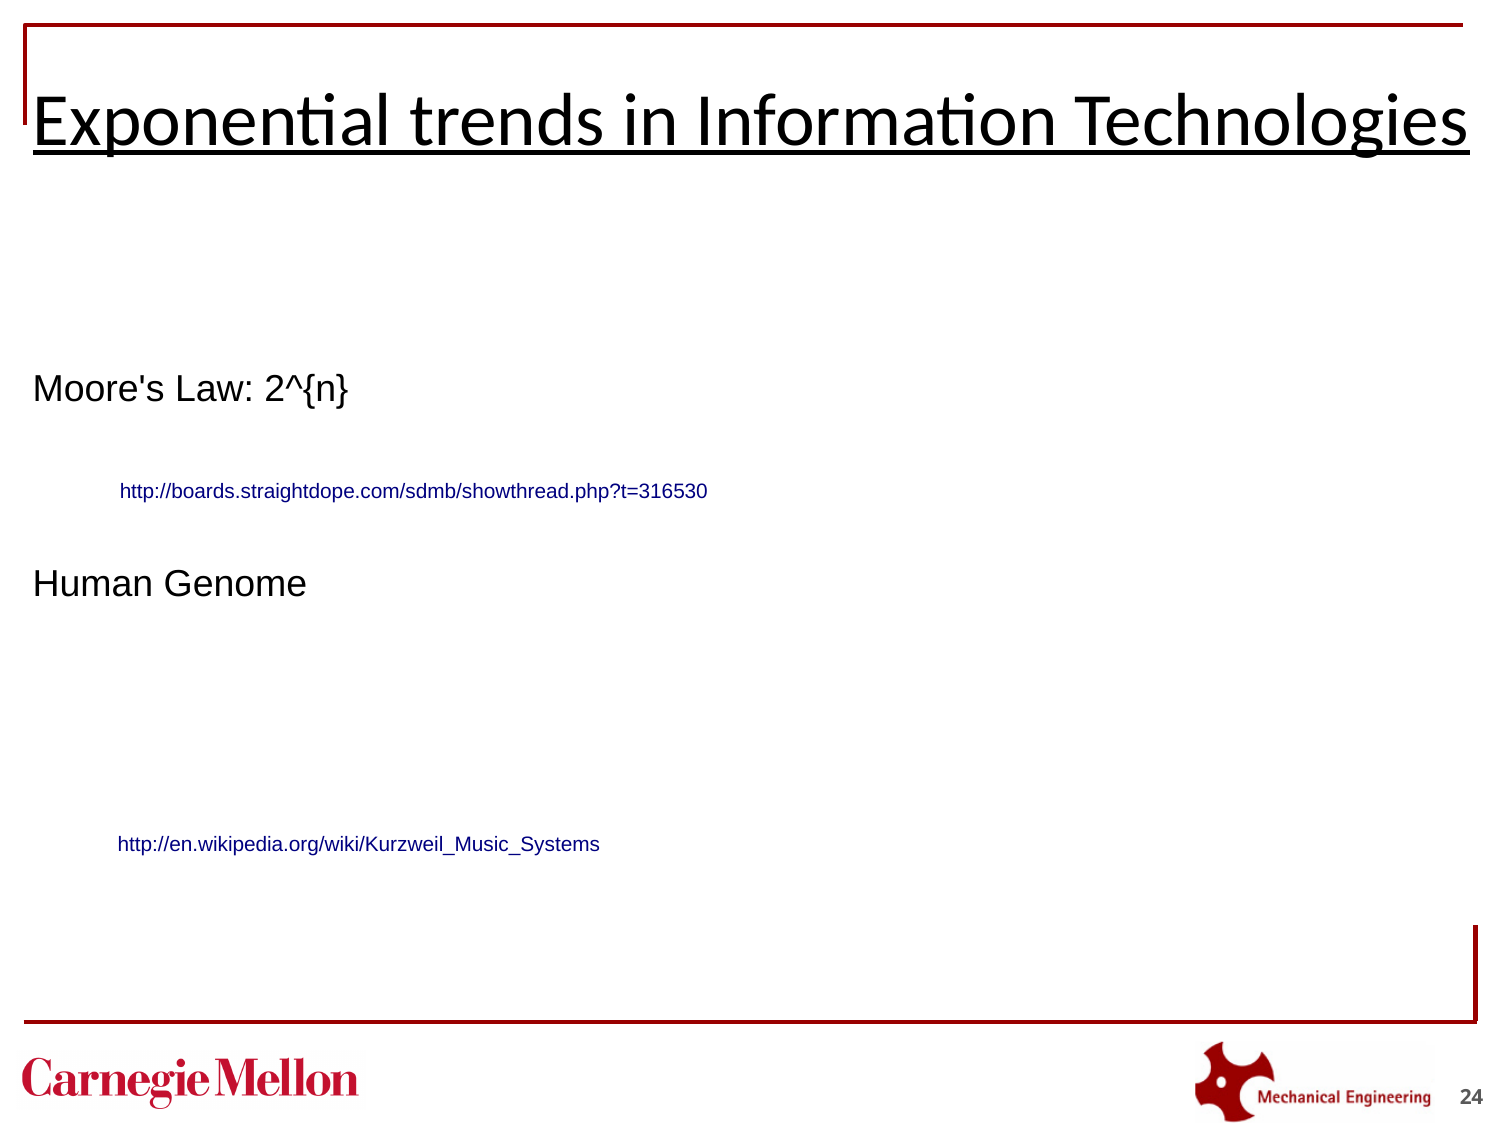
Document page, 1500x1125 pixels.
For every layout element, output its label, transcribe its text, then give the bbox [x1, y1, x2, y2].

text_box http://boards.straightdope.com/sdmb/showthread.php?t=316530 [105, 470, 723, 511]
title Exponential trends in Information Technologies [17, 21, 1500, 209]
picture [1192, 1034, 1438, 1125]
text_box Moore's Law: 2^{n} [17, 356, 1171, 417]
text_box http://en.wikipedia.org/wiki/Kurzweil_Music_Systems [102, 823, 616, 863]
text_box Human Genome [18, 551, 1171, 612]
picture [16, 1050, 366, 1110]
